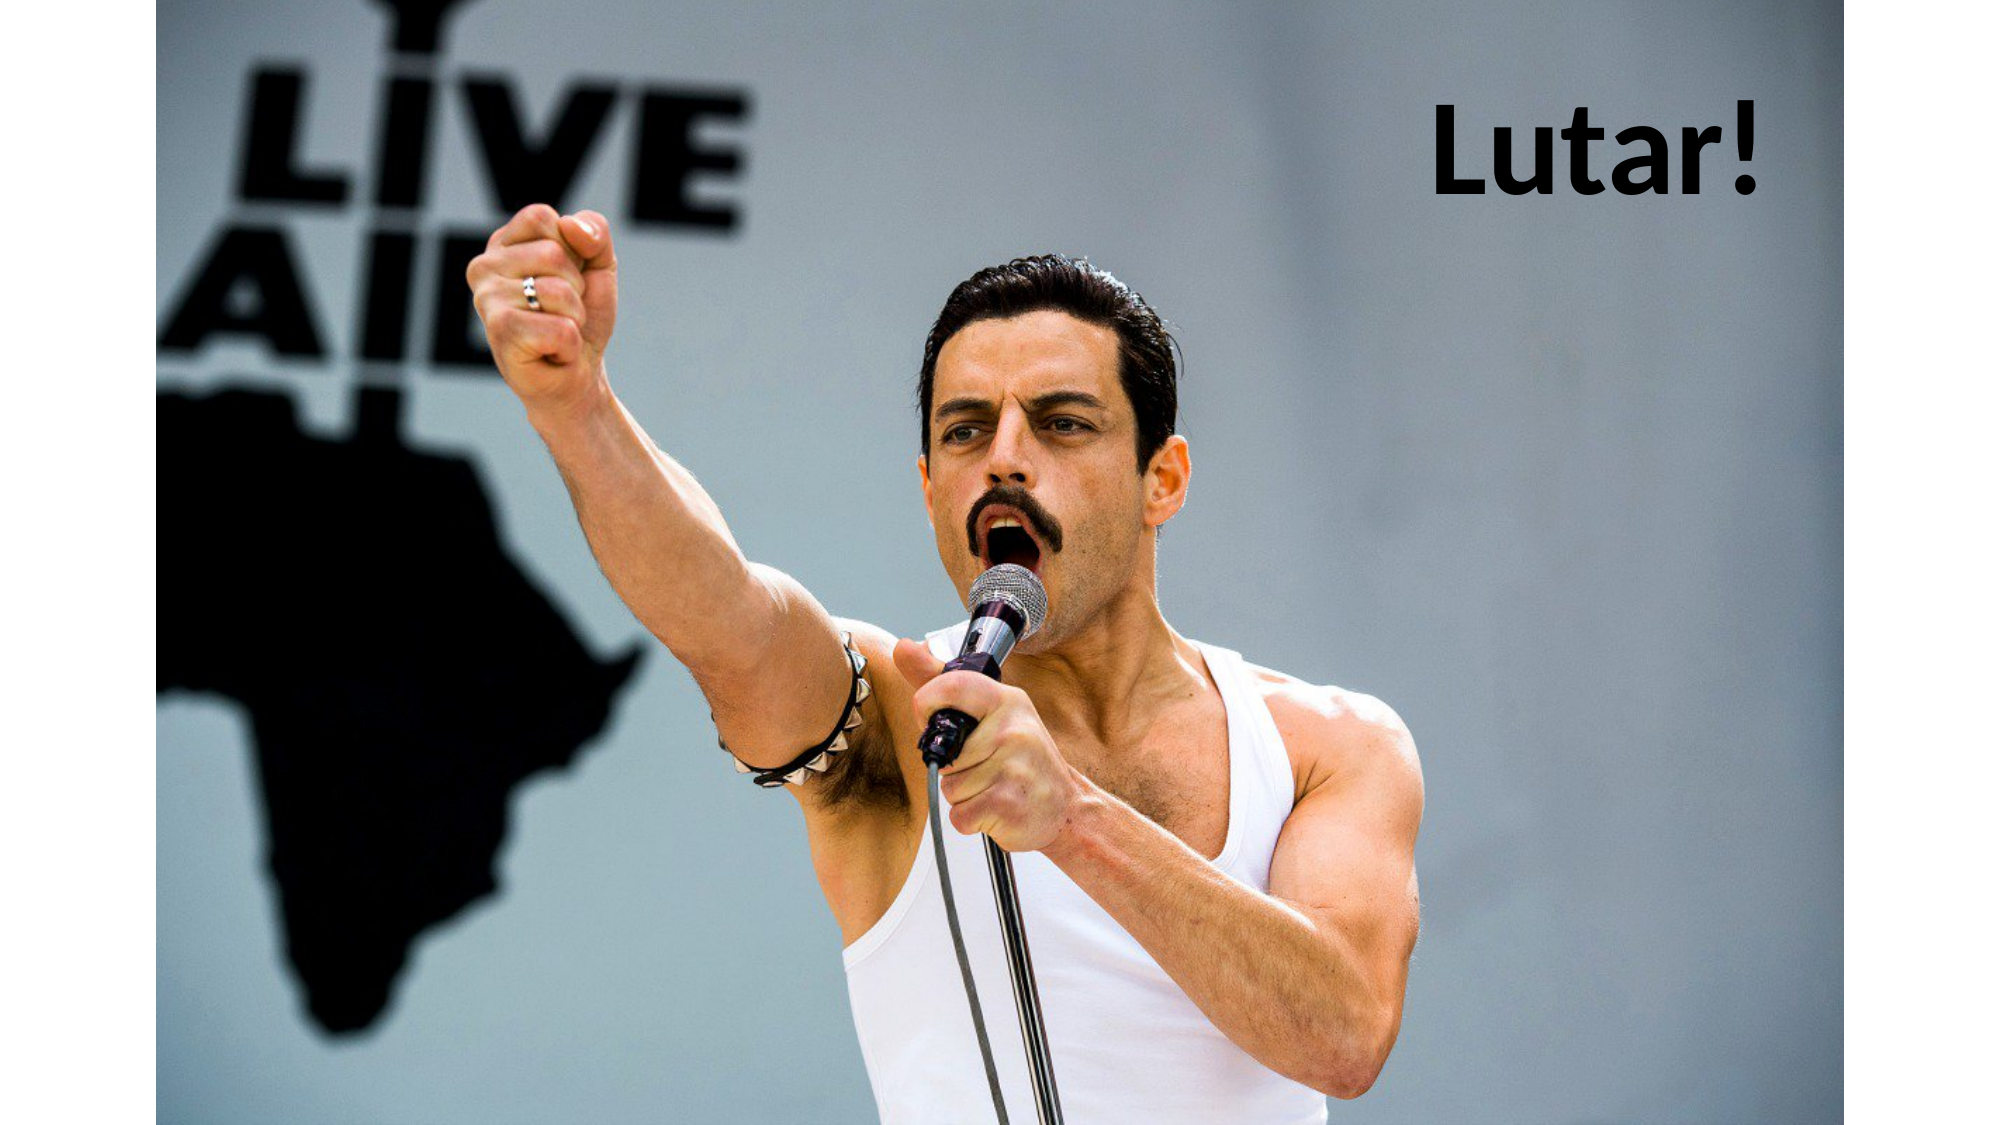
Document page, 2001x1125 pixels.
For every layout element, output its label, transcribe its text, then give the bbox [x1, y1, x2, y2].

picture [156, 0, 1844, 1125]
text_box Lutar! [1414, 50, 1784, 230]
